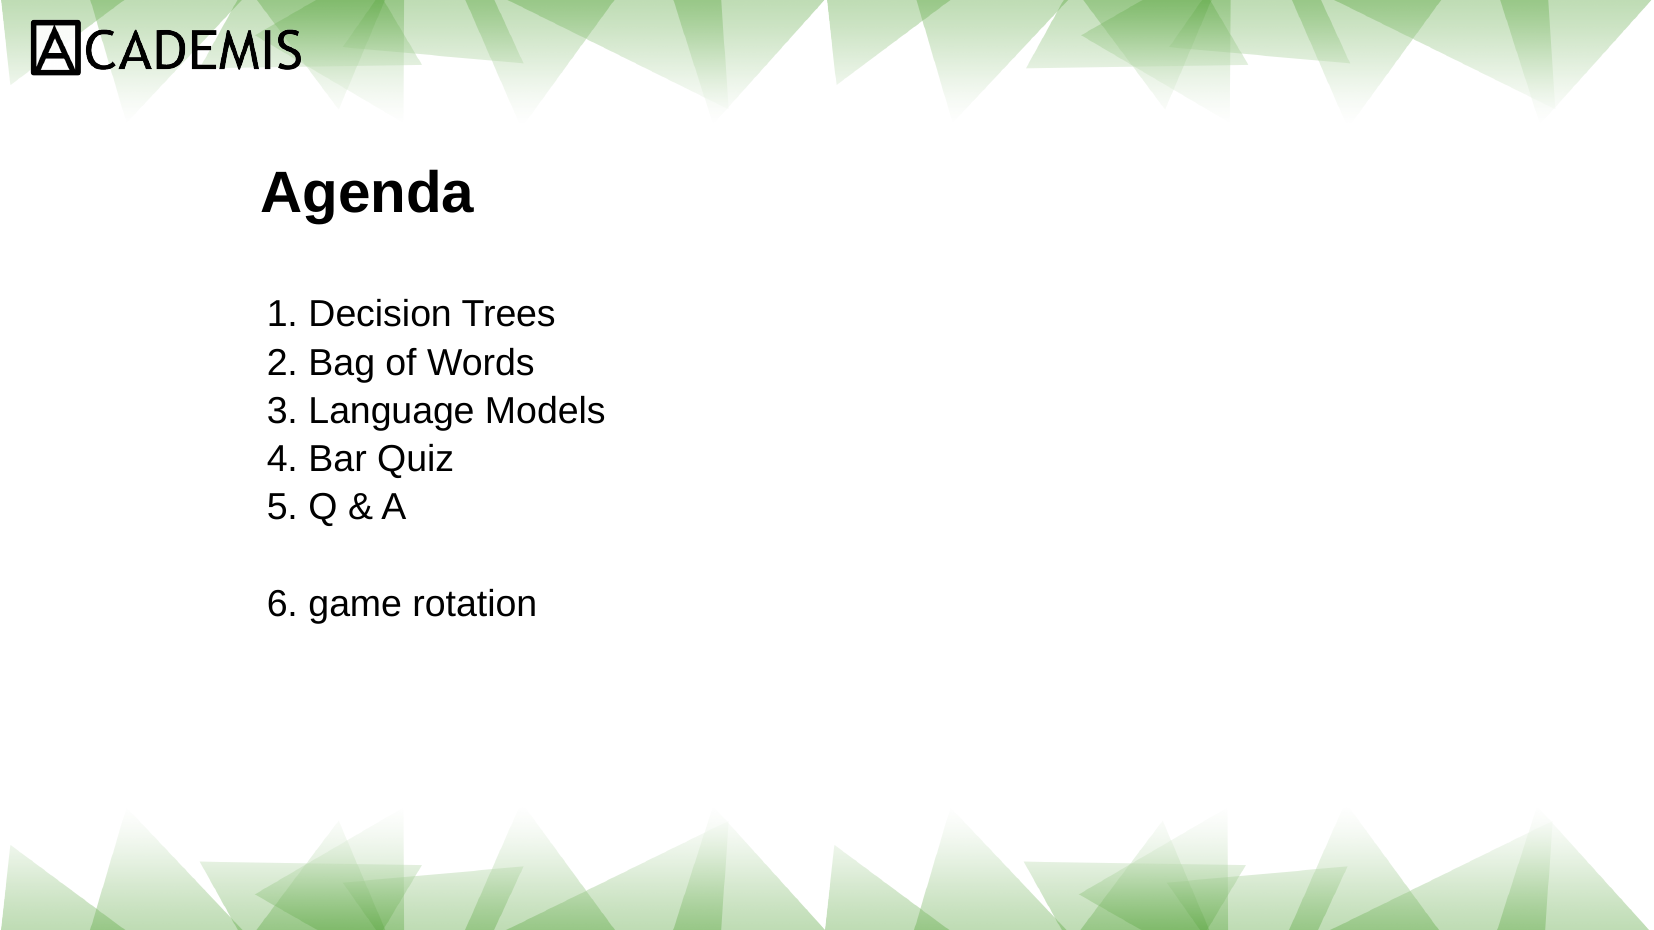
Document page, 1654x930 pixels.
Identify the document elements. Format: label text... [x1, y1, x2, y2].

title Agenda [75, 127, 661, 226]
text_box 1. Decision Trees 2. Bag of Words 3. Language Models 4. Bar Quiz 5. Q & A 6. game rotation [252, 279, 1051, 681]
picture [0, 0, 1653, 128]
picture [0, 802, 1651, 930]
